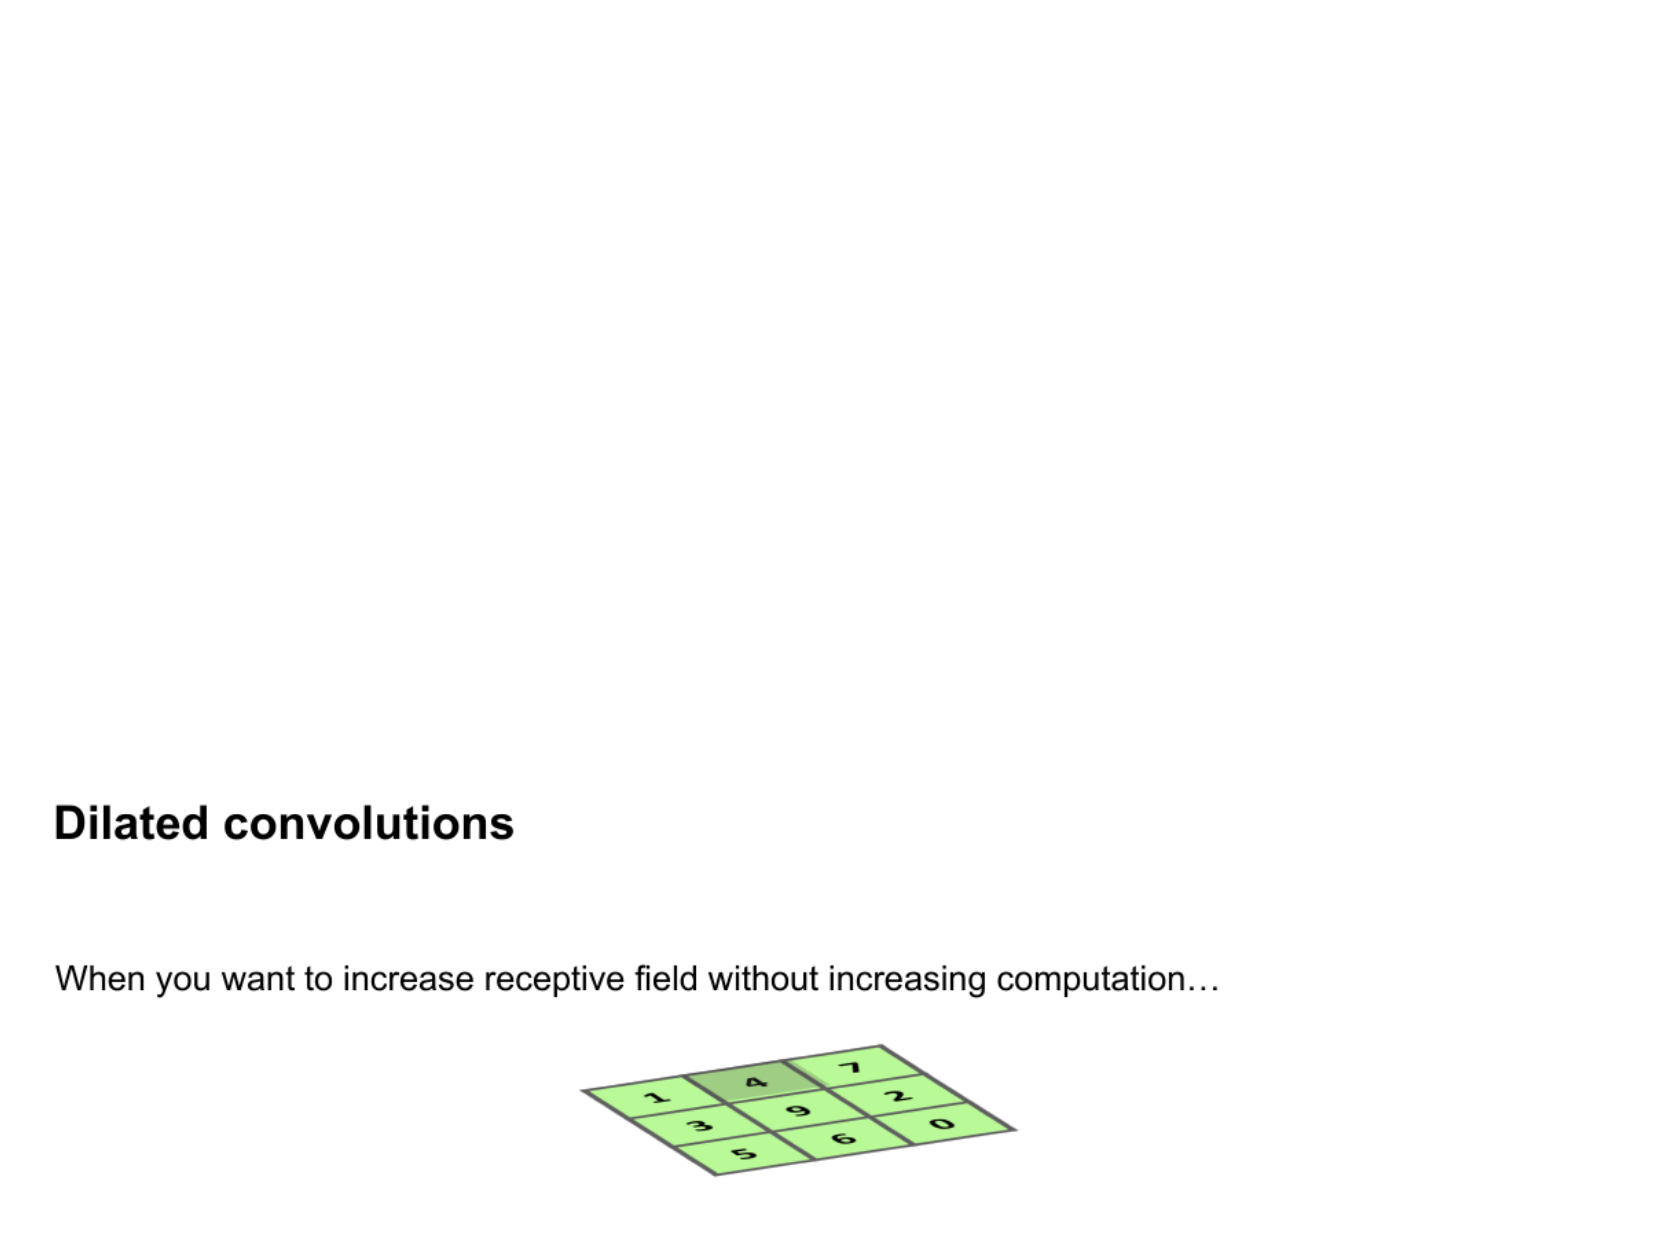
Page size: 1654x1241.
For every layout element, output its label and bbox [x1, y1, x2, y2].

picture [2, 758, 1654, 1241]
